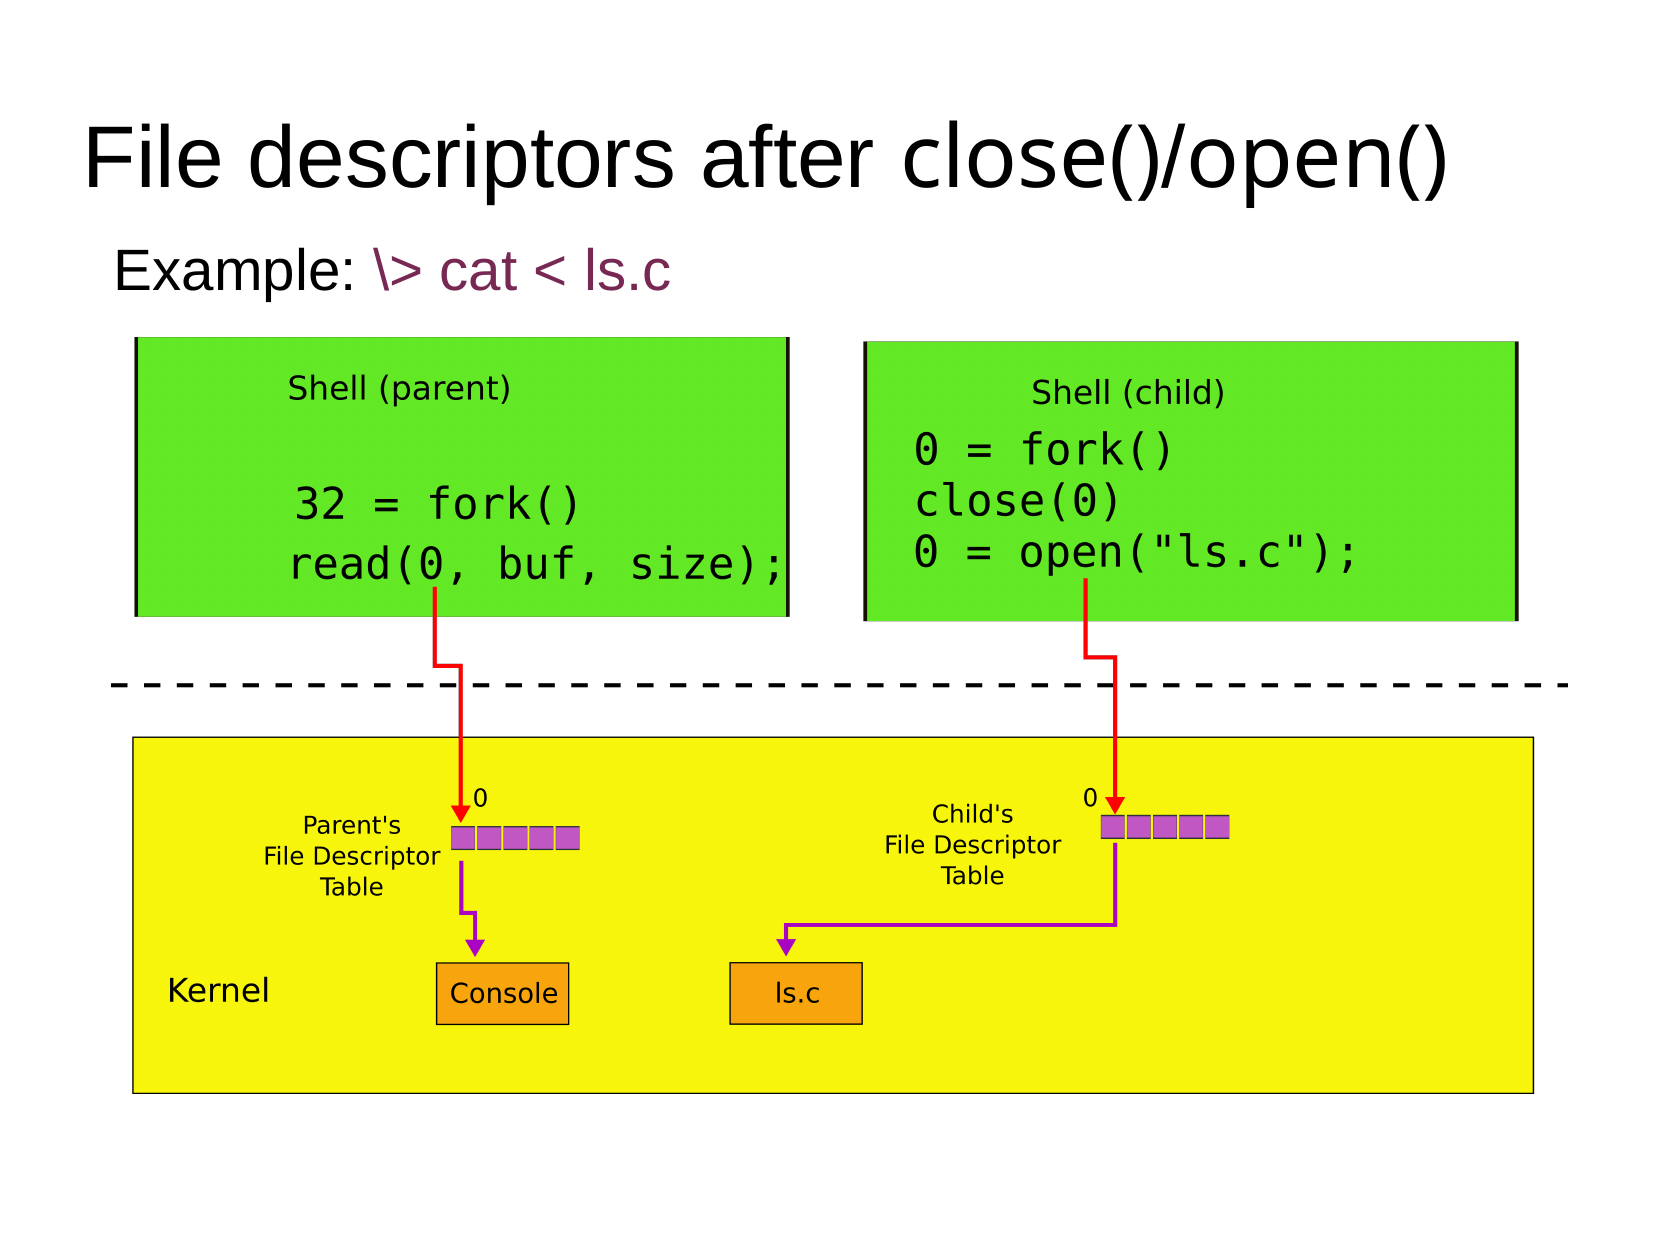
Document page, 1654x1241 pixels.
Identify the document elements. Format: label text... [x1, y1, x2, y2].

picture [111, 337, 1568, 1094]
text_box Example: \> cat < ls.c [99, 225, 863, 333]
title File descriptors after close()/open() [82, 40, 1613, 266]
